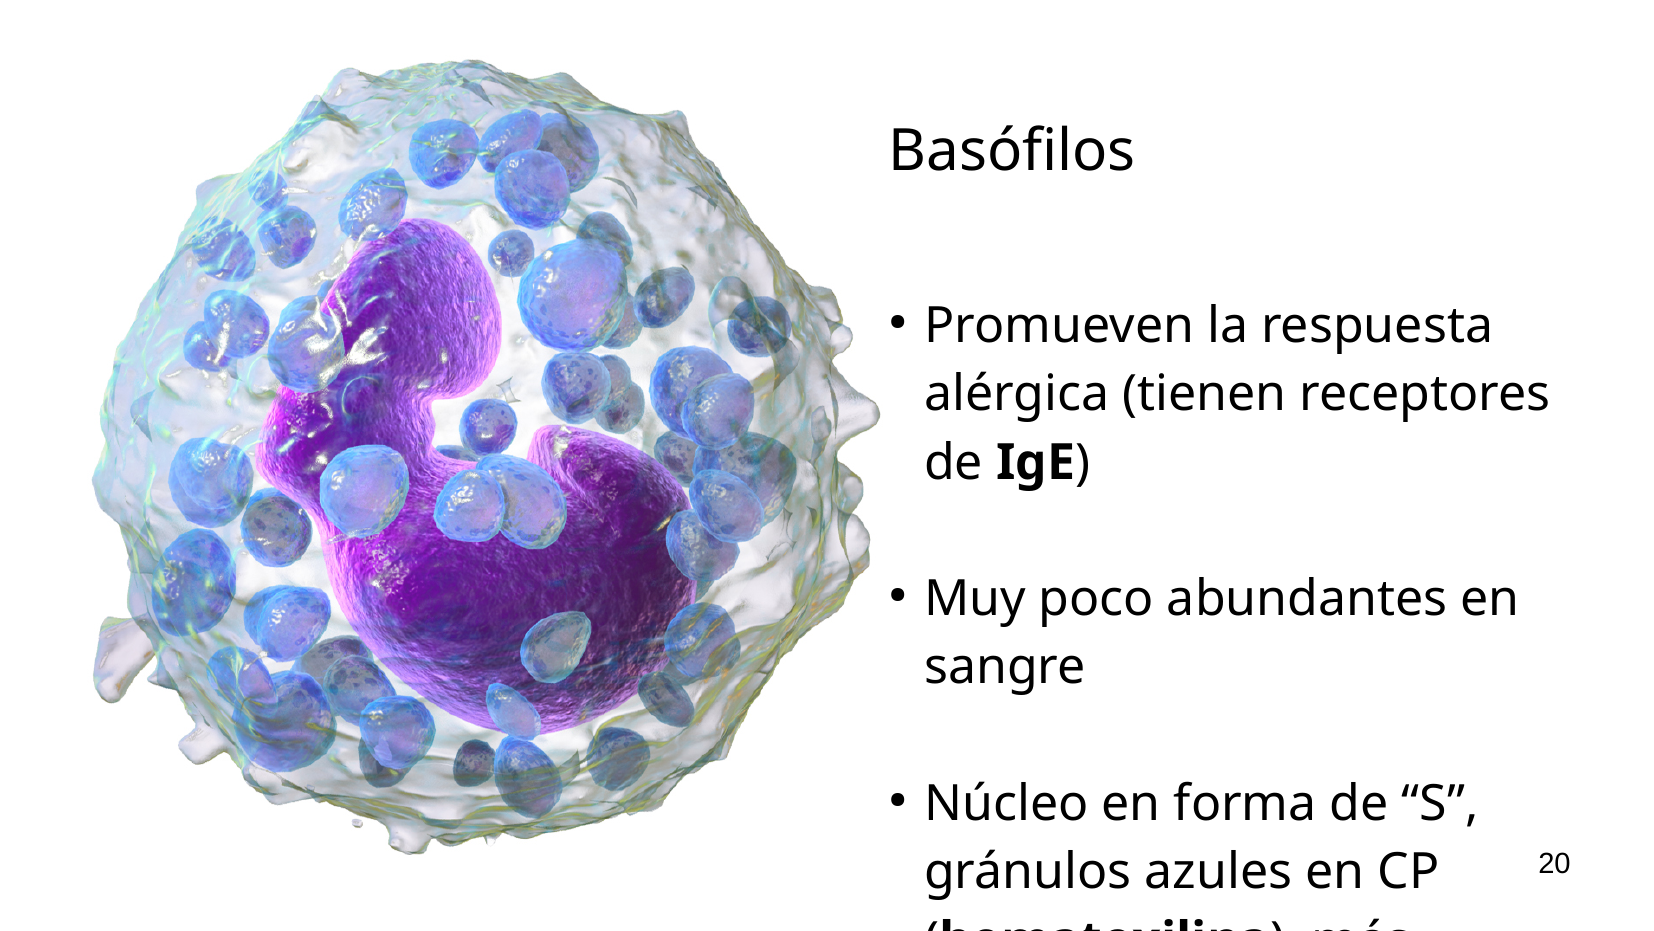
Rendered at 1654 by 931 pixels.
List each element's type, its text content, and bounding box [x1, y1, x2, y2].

picture [29, 29, 916, 895]
text_box Basófilos Promueven la respuesta alérgica (tienen receptores de IgE) Muy poco abundantes en sangre Núcleo en forma de “S”, gránulos azules en CP (hematoxilina), más grandes que los de Ef Se originan en la médula ósea [874, 100, 1613, 749]
